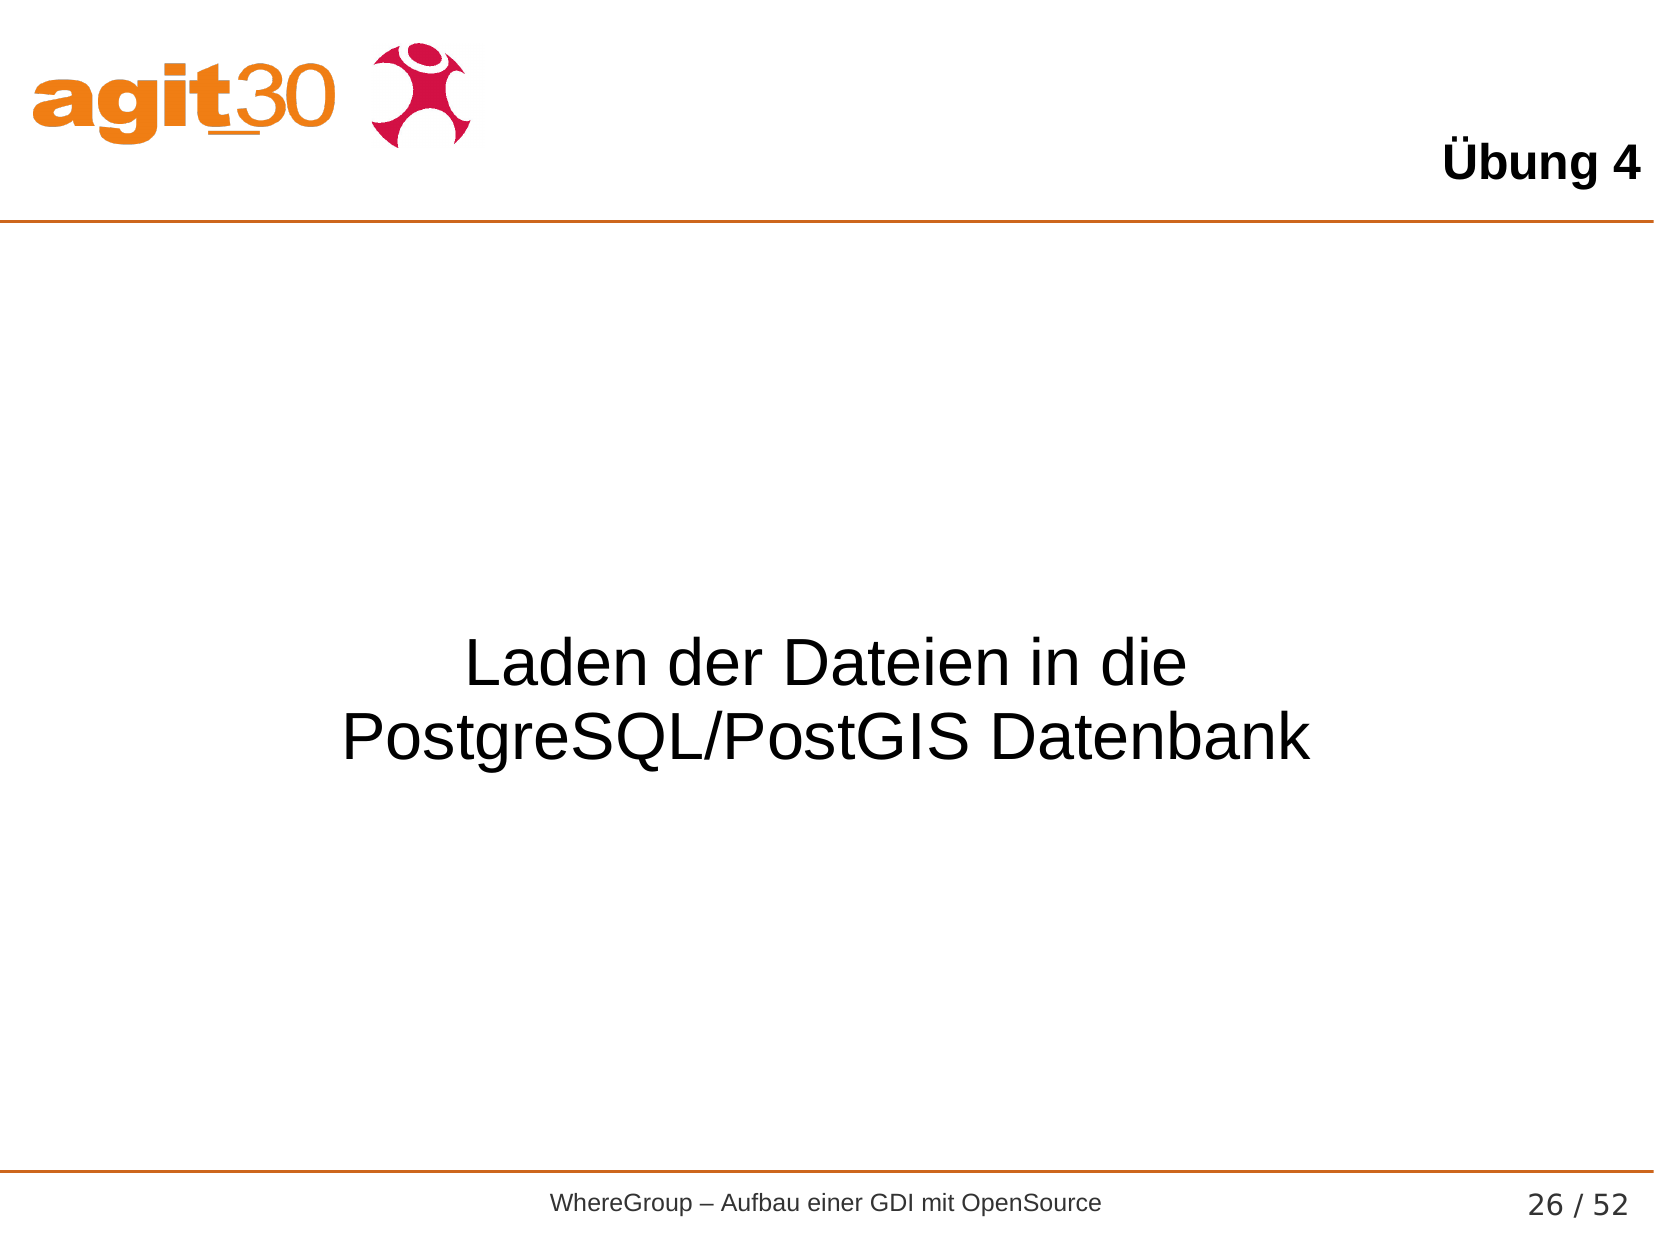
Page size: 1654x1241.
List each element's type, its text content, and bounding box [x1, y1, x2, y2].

subtitle Laden der Dateien in die PostgreSQL/PostGIS Datenbank [82, 290, 1571, 1109]
title Übung 4 [253, 118, 1642, 207]
picture [29, 58, 340, 148]
